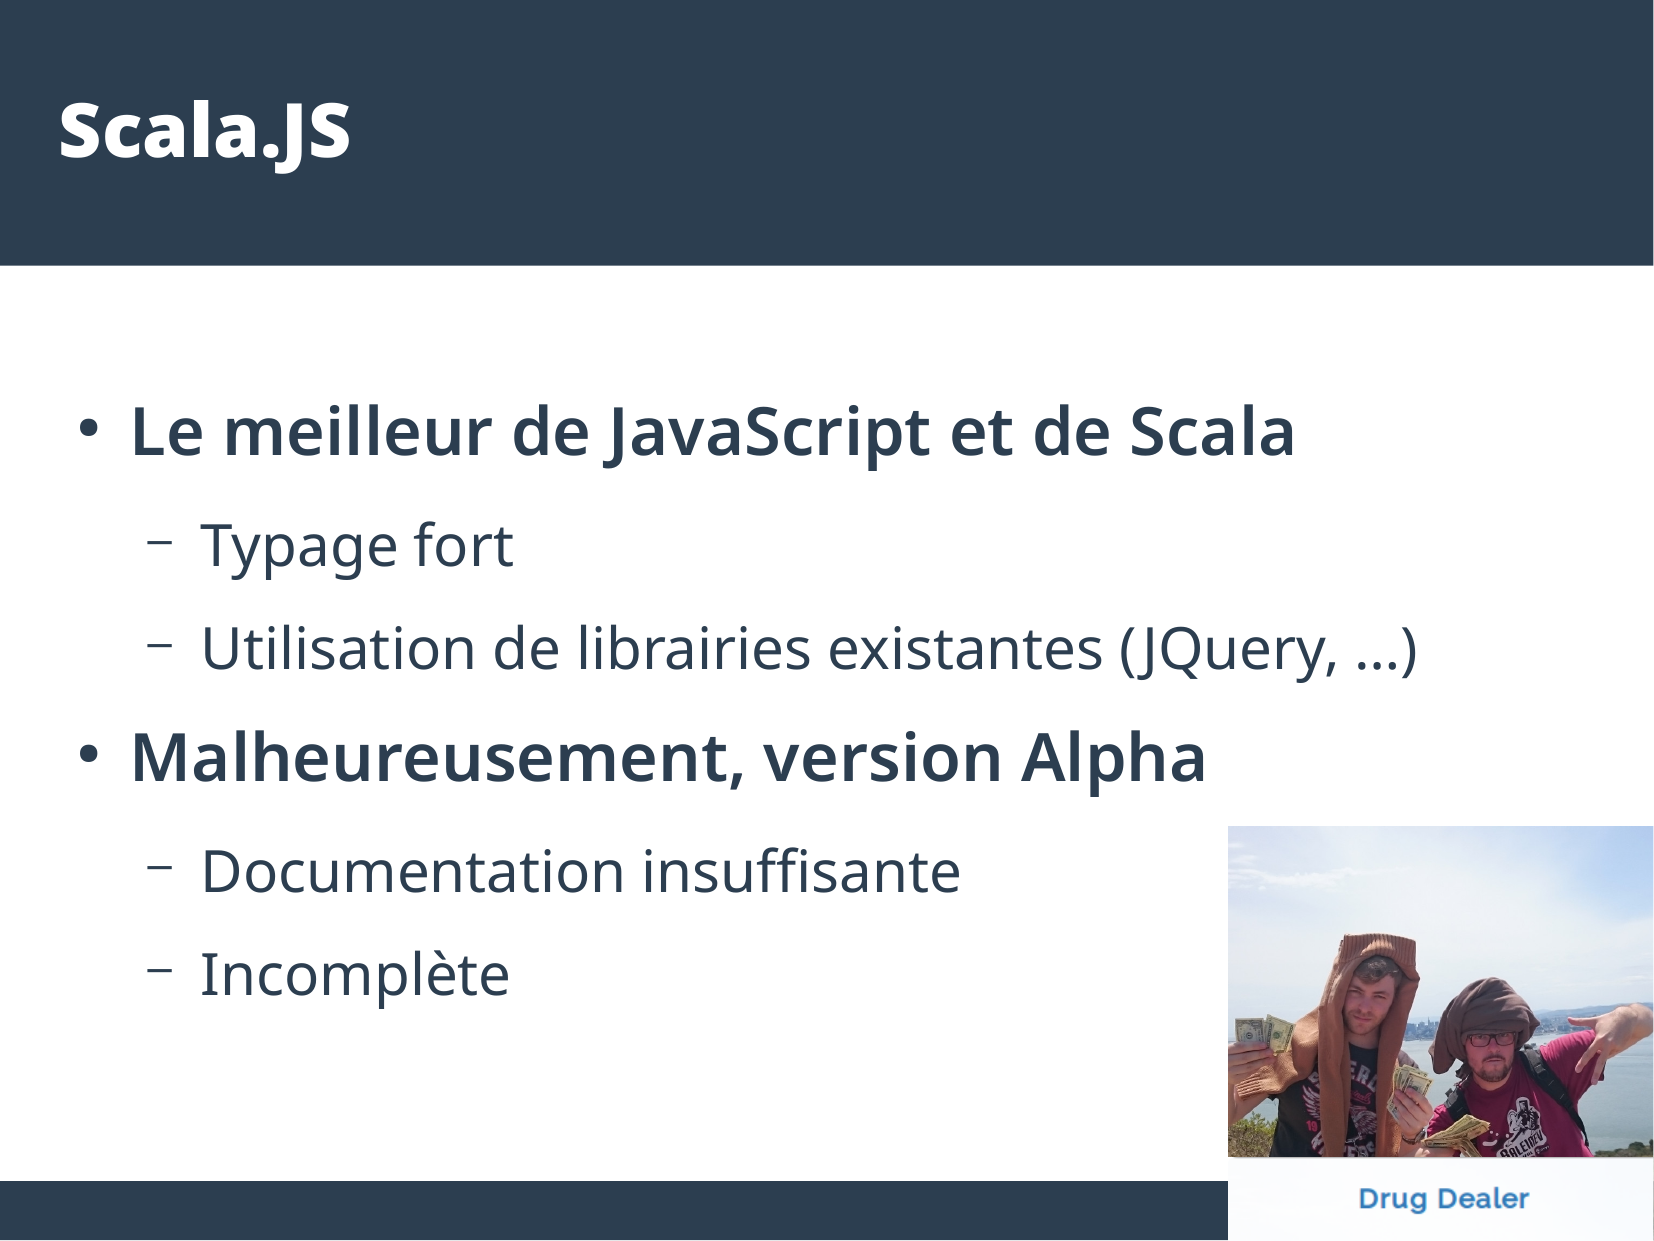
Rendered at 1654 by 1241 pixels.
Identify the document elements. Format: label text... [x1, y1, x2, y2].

picture [1228, 826, 1654, 1241]
list Le meilleur de JavaScript et de Scala Typage fort Utilisation de librairies existantes (JQuery, …) Malheureusement, version Alpha Documentation insuffisante Incomplète [59, 383, 1595, 1211]
title Scala.JS [59, 49, 1595, 207]
